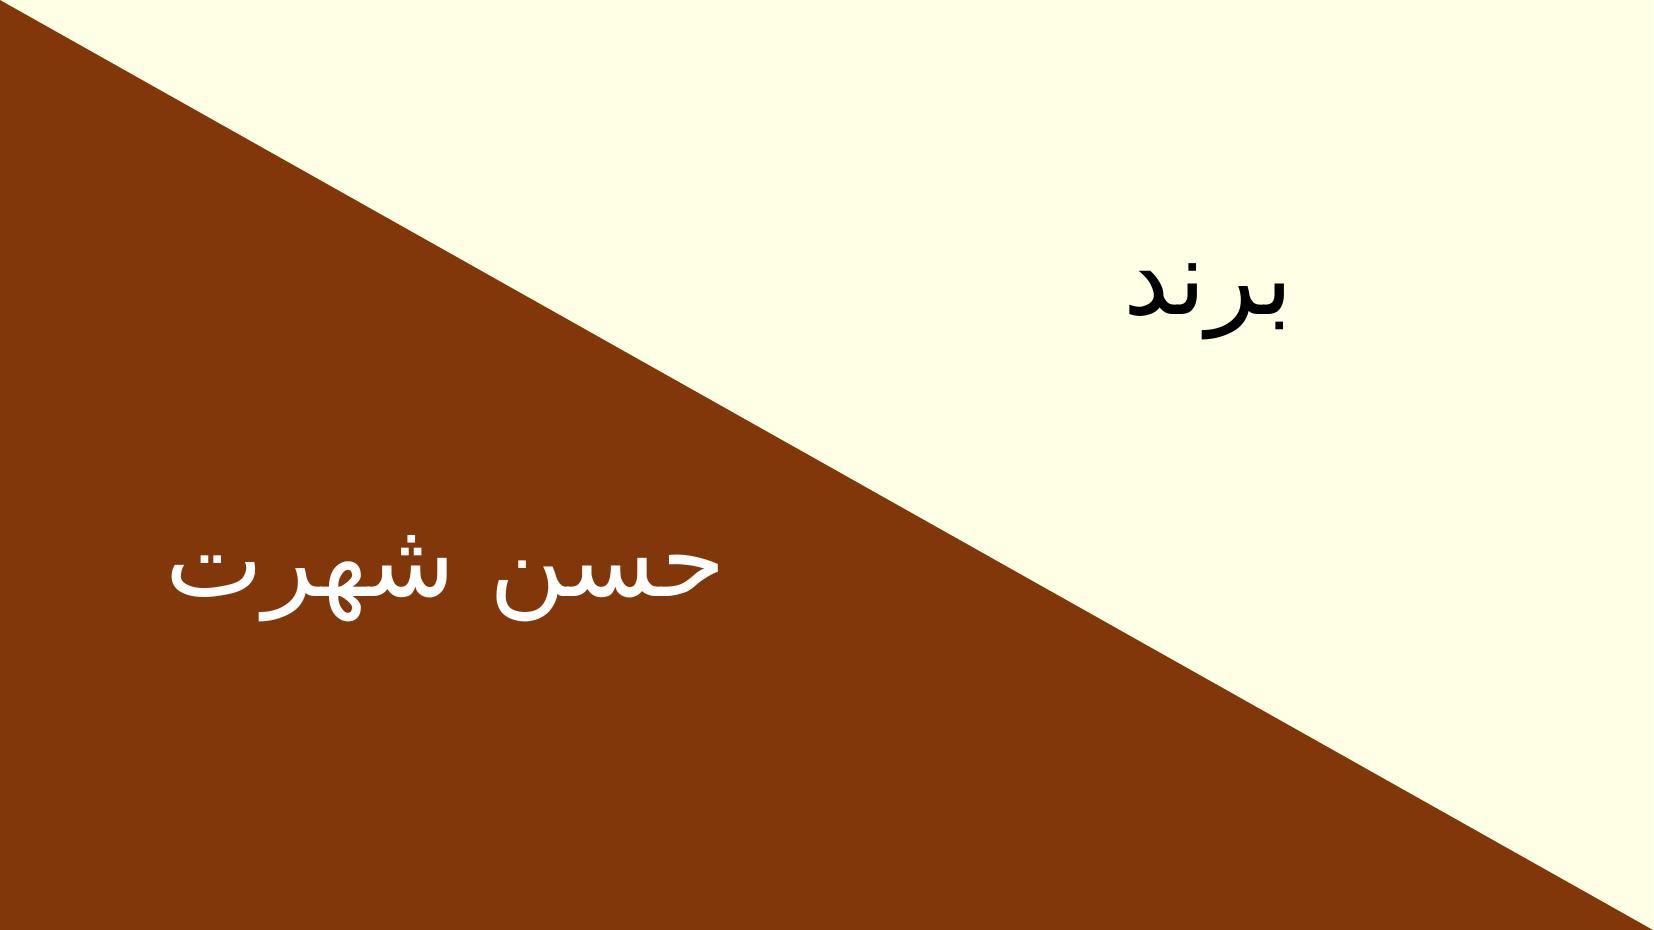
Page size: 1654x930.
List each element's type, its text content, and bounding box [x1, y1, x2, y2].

list حسن شهرت [82, 499, 809, 757]
text_box [0, 0, 1653, 930]
list برند [844, 217, 1571, 475]
